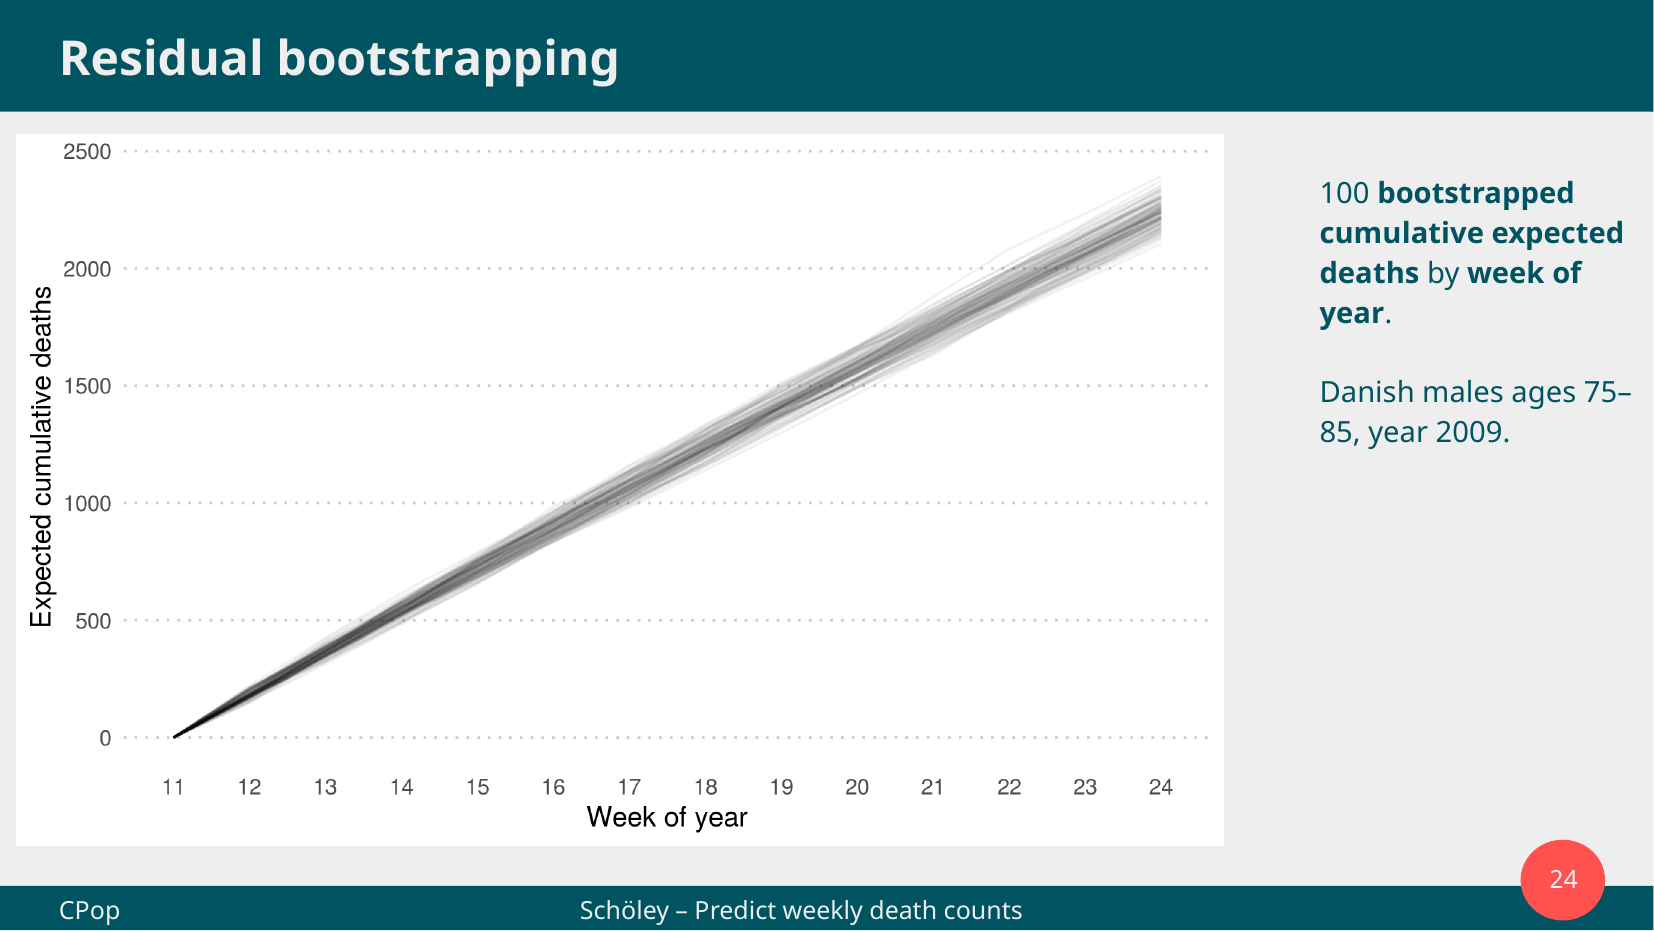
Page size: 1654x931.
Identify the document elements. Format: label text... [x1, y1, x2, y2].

title Residual bootstrapping [58, 0, 1595, 116]
text_box 100 bootstrapped cumulative expected deaths by week of year. Danish males ages 75–85, year 2009. [1304, 165, 1651, 490]
picture [16, 134, 1224, 846]
